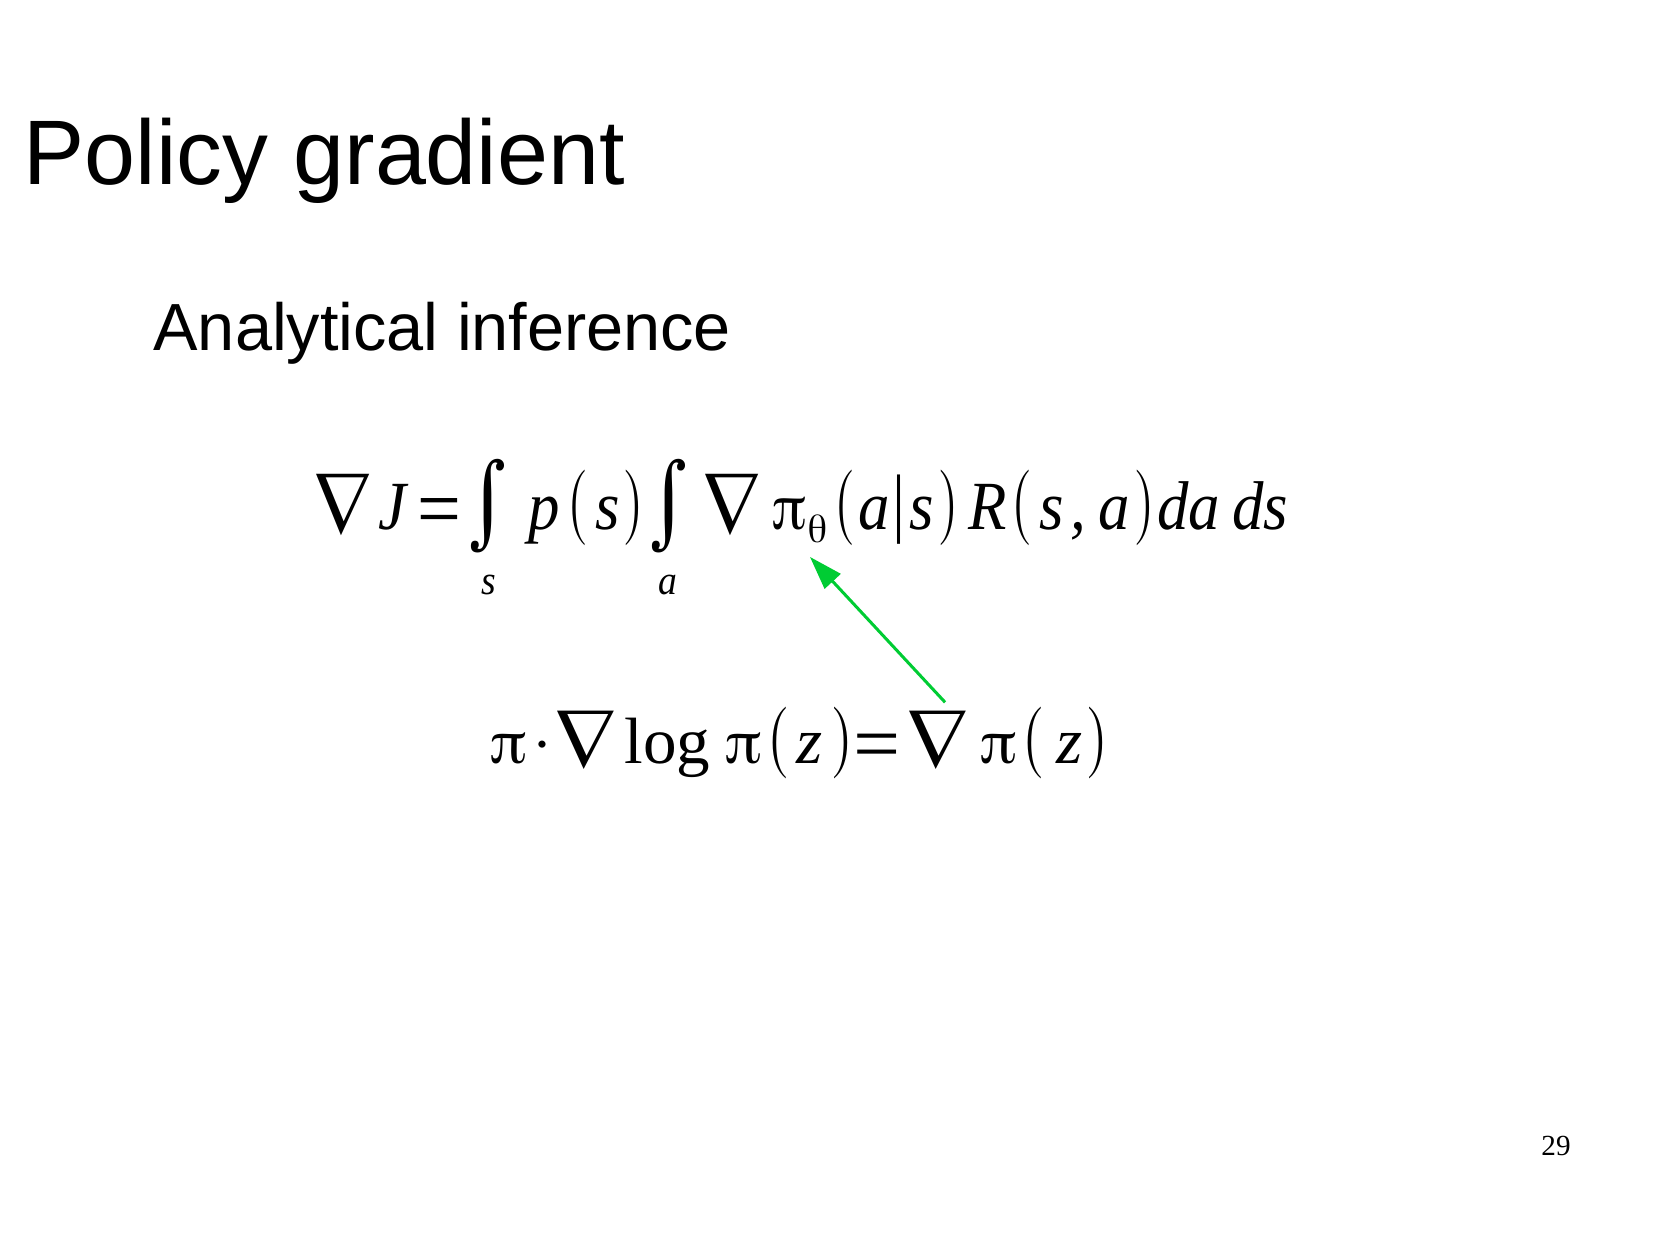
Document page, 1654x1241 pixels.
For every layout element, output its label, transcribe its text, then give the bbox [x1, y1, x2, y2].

list Analytical inference [82, 290, 1571, 1010]
title Policy gradient [23, 49, 1512, 257]
chart [473, 702, 1126, 782]
chart [296, 452, 1303, 604]
